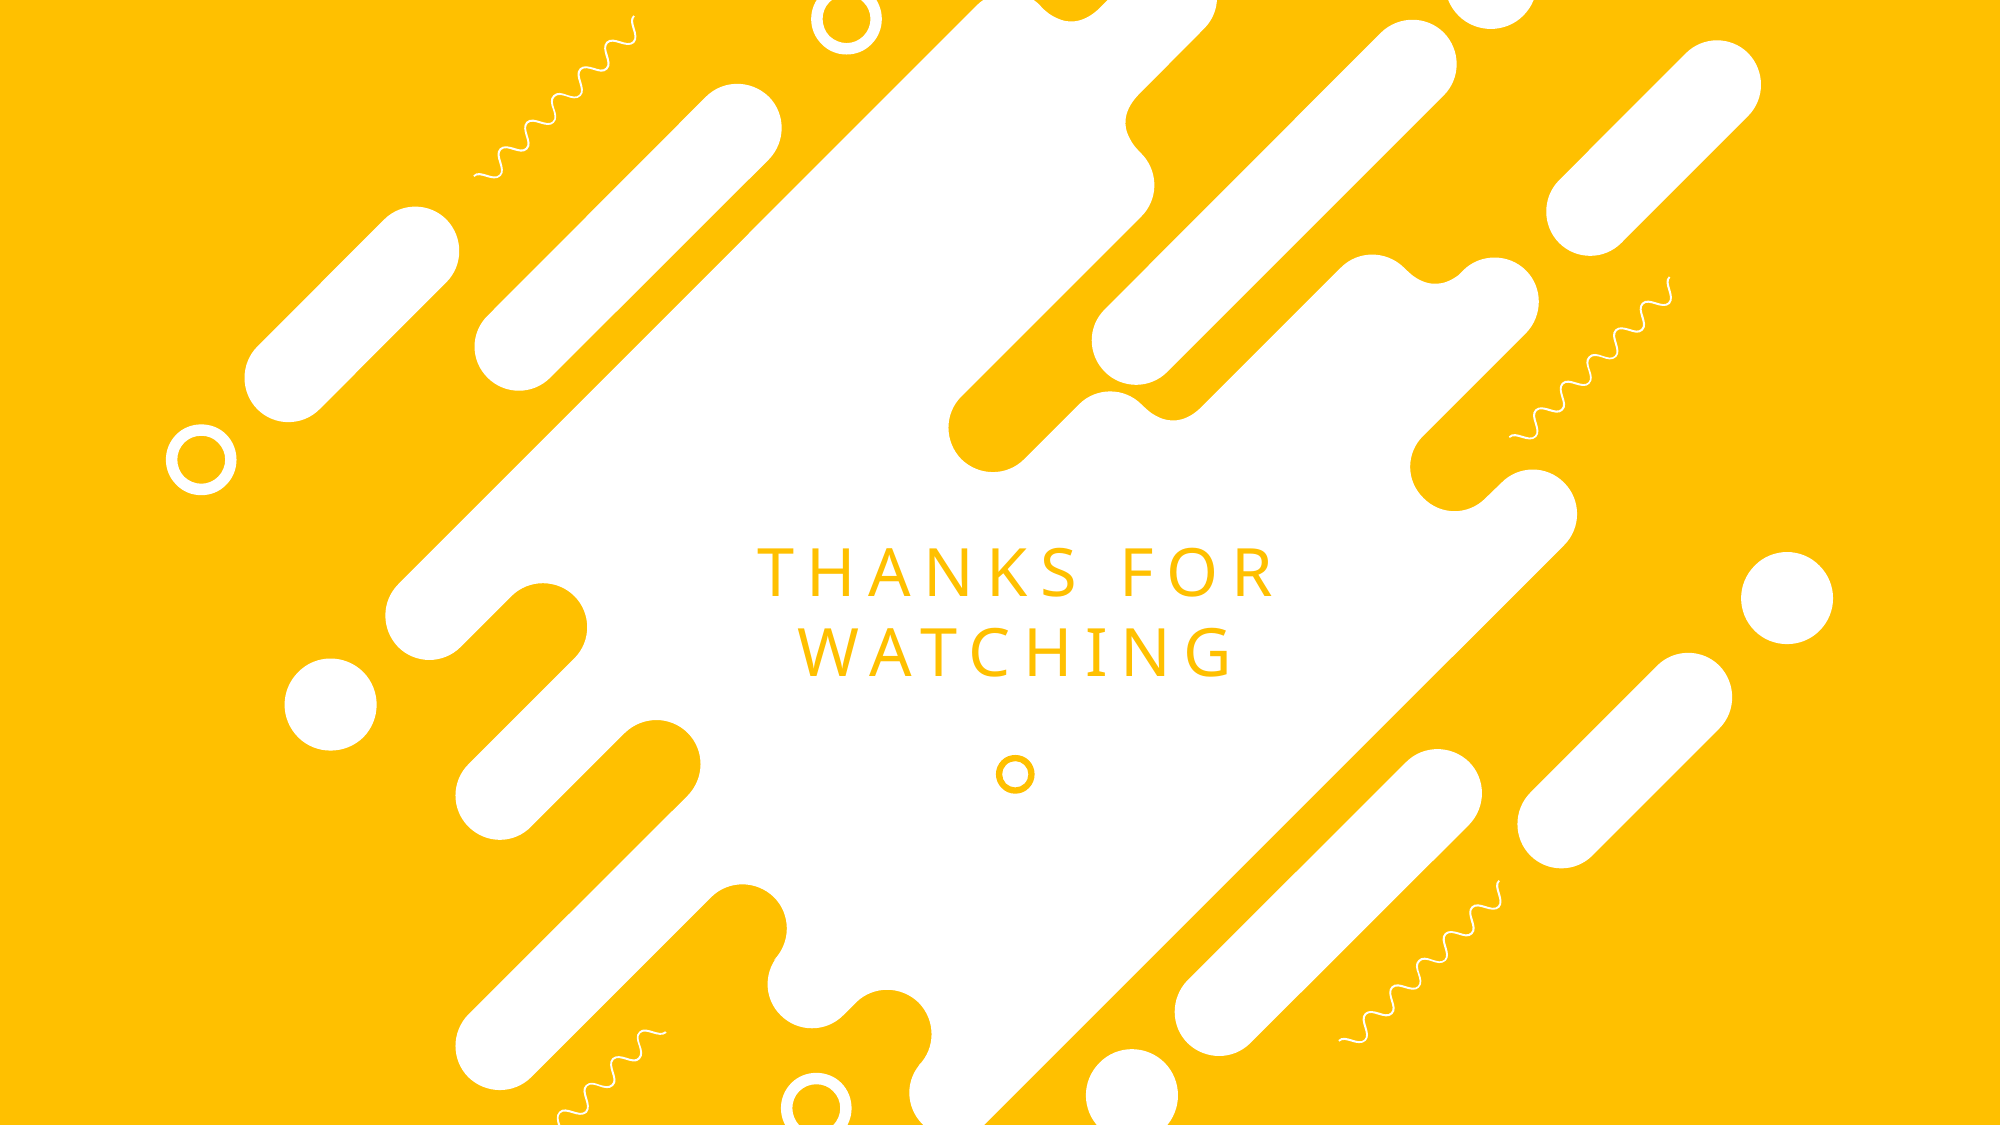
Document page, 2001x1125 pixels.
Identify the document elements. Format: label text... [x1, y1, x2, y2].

text_box [1338, 880, 1502, 1044]
text_box [556, 1029, 667, 1125]
text_box [1508, 276, 1672, 440]
text_box [1546, 40, 1761, 256]
text_box [1091, 19, 1457, 385]
text_box [473, 15, 637, 179]
text_box [165, 424, 237, 496]
text_box [284, 658, 377, 751]
text_box [780, 1072, 852, 1125]
text_box THANKS FOR WATCHING [742, 522, 1289, 697]
text_box [1448, 0, 1534, 29]
text_box [1174, 749, 1482, 1056]
text_box [1085, 1049, 1178, 1125]
text_box [244, 206, 460, 423]
text_box [1741, 552, 1834, 645]
text_box [1517, 652, 1733, 869]
text_box [811, 0, 882, 55]
text_box [385, 0, 1578, 1125]
text_box [474, 83, 782, 391]
